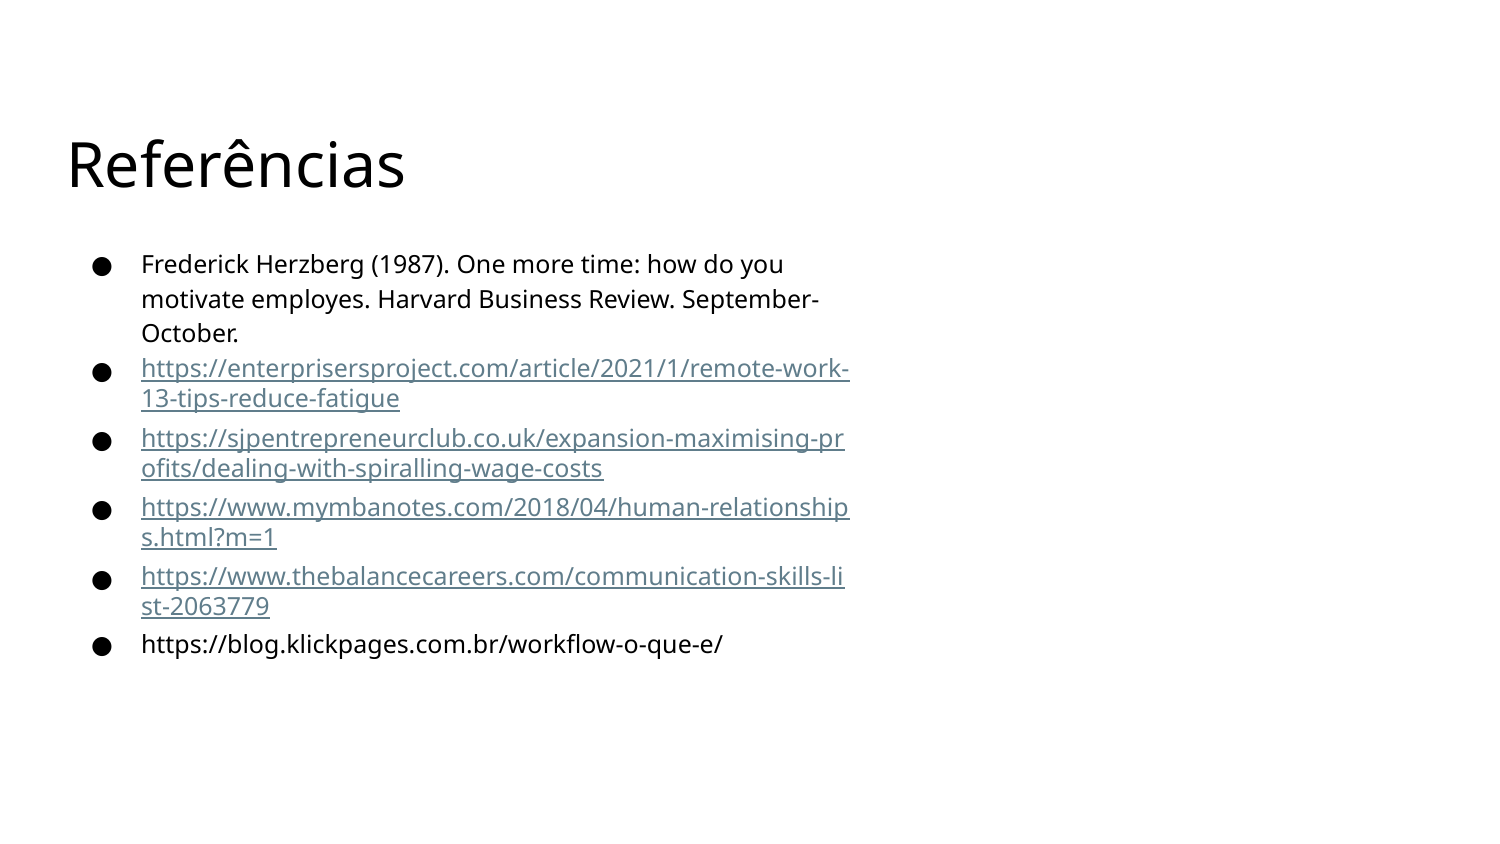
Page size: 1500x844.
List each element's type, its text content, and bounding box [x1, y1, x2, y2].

list Frederick Herzberg (1987). One more time: how do you motivate employes. Harvard Business Review. September-October. https://enterprisersproject.com/article/2021/1/remote-work-13-tips-reduce-fatigue https://sjpentrepreneurclub.co.uk/expansion-maximising-profits/dealing-with-spiralling-wage-costs https://www.mymbanotes.com/2018/04/human-relationships.html?m=1 https://www.thebalancecareers.com/communication-skills-list-2063779 https://blog.klickpages.com.br/workflow-o-que-e/ [51, 229, 870, 687]
title Referências [51, 91, 512, 216]
